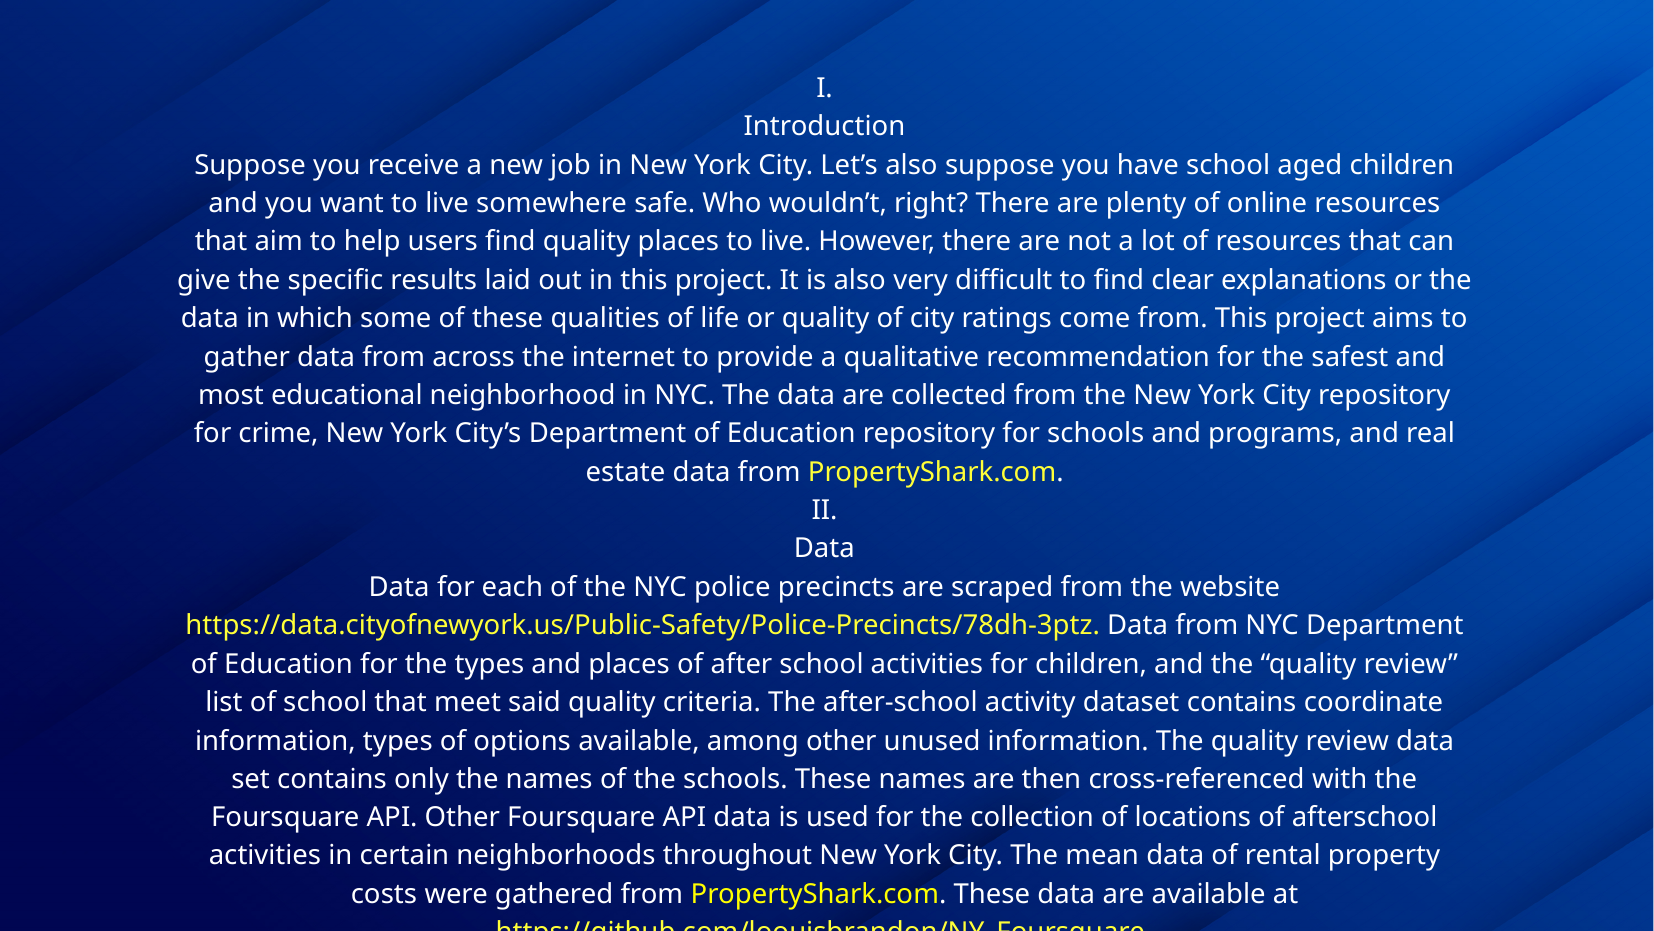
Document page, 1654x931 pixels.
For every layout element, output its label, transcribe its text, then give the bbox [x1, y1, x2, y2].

picture [0, 0, 1654, 931]
list I. Introduction Suppose you receive a new job in New York City. Let’s also suppose you have school aged children and you want to live somewhere safe. Who wouldn’t, right? There are plenty of online resources that aim to help users find quality places to live. However, there are not a lot of resources that can give the specific results laid out in this project. It is also very difficult to find clear explanations or the data in which some of these qualities of life or quality of city ratings come from. This project aims to gather data from across the internet to provide a qualitative recommendation for the safest and most educational neighborhood in NYC. The data are collected from the New York City repository for crime, New York City’s Department of Education repository for schools and programs, and real estate data from PropertyShark.com. II. Data Data for each of the NYC police precincts are scraped from the website https://data.cityofnewyork.us/Public-Safety/Police-Precincts/78dh-3ptz. Data from NYC Department of Education for the types and places of after school activities for children, and the “quality review” list of school that meet said quality criteria. The after-school activity dataset contains coordinate information, types of options available, among other unused information. The quality review data set contains only the names of the schools. These names are then cross-referenced with the Foursquare API. Other Foursquare API data is used for the collection of locations of afterschool activities in certain neighborhoods throughout New York City. The mean data of rental property costs were gathered from PropertyShark.com. These data are available at https://github.com/loouisbrandon/NY_Foursquare- [25, 67, 1625, 931]
